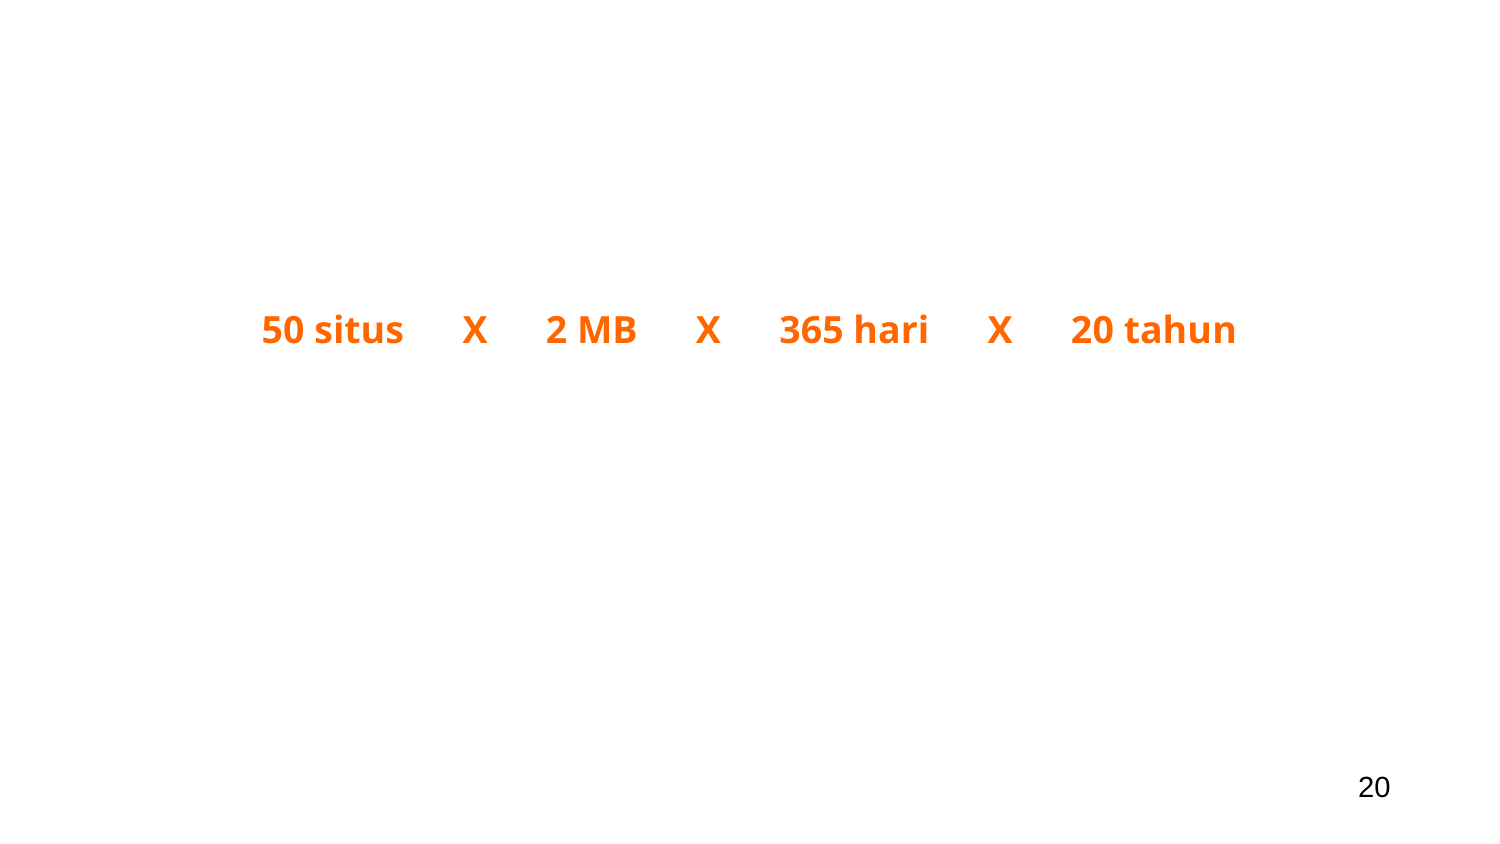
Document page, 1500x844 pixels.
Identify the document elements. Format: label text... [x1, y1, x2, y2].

text_box 50 situs X 2 MB X 365 hari X 20 tahun [211, 207, 1289, 539]
slide_number <number> [1343, 753, 1434, 818]
